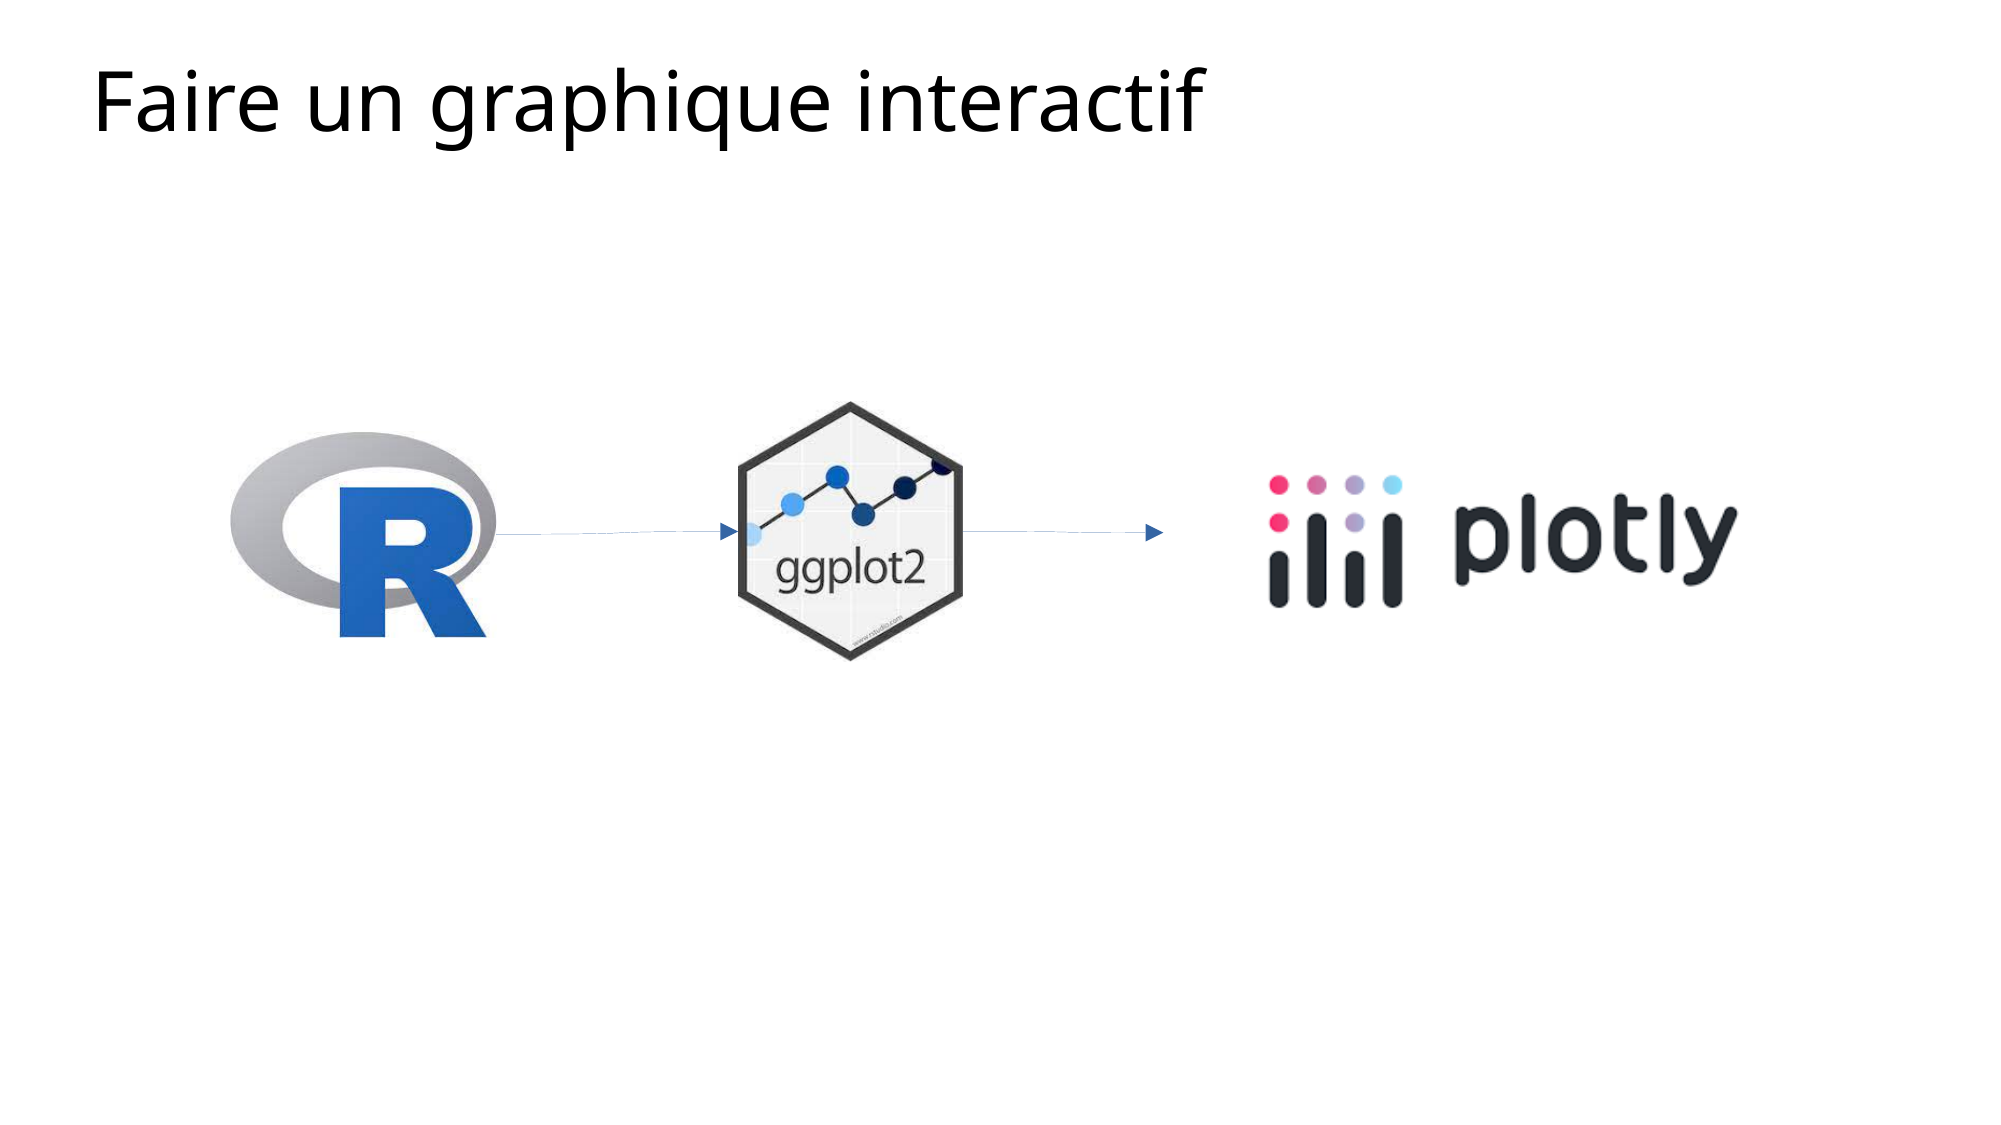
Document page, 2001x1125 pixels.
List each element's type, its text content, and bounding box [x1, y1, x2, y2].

picture [1163, 419, 1848, 647]
text_box Faire un graphique interactif [76, 35, 1512, 461]
picture [738, 461, 963, 662]
picture [230, 461, 497, 638]
